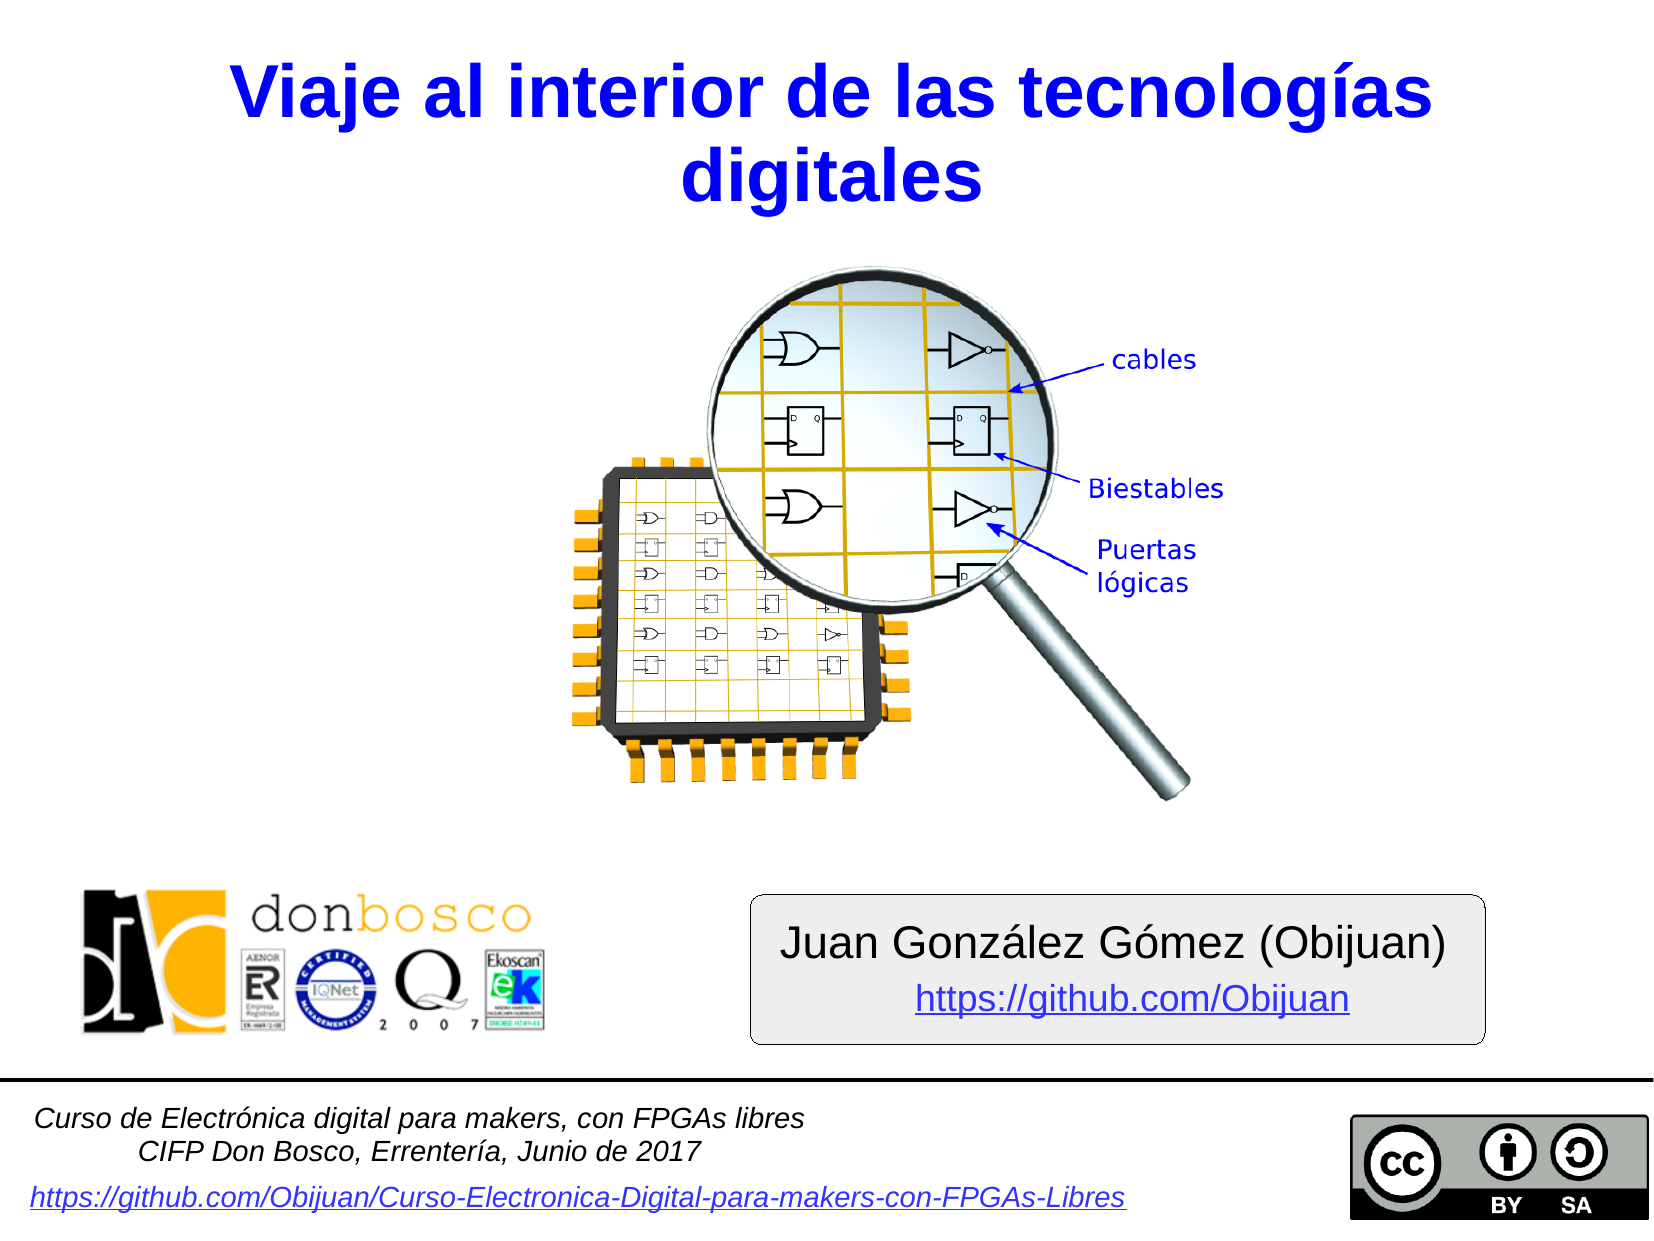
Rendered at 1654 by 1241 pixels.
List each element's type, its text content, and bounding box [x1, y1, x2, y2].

text_box Juan González Gómez (Obijuan) [765, 909, 1486, 1000]
picture [78, 884, 586, 1045]
picture [1350, 1103, 1649, 1231]
title Viaje al interior de las tecnologías digitales [105, 30, 1561, 238]
text_box https://github.com/Obijuan [900, 969, 1366, 1027]
picture [540, 254, 1250, 826]
text_box Curso de Electrónica digital para makers, con FPGAs libres CIFP Don Bosco, Errentería, Junio de 2017 [0, 1095, 856, 1176]
text_box [750, 894, 1486, 1045]
text_box https://github.com/Obijuan/Curso-Electronica-Digital-para-makers-con-FPGAs-Libres [15, 1173, 1201, 1231]
